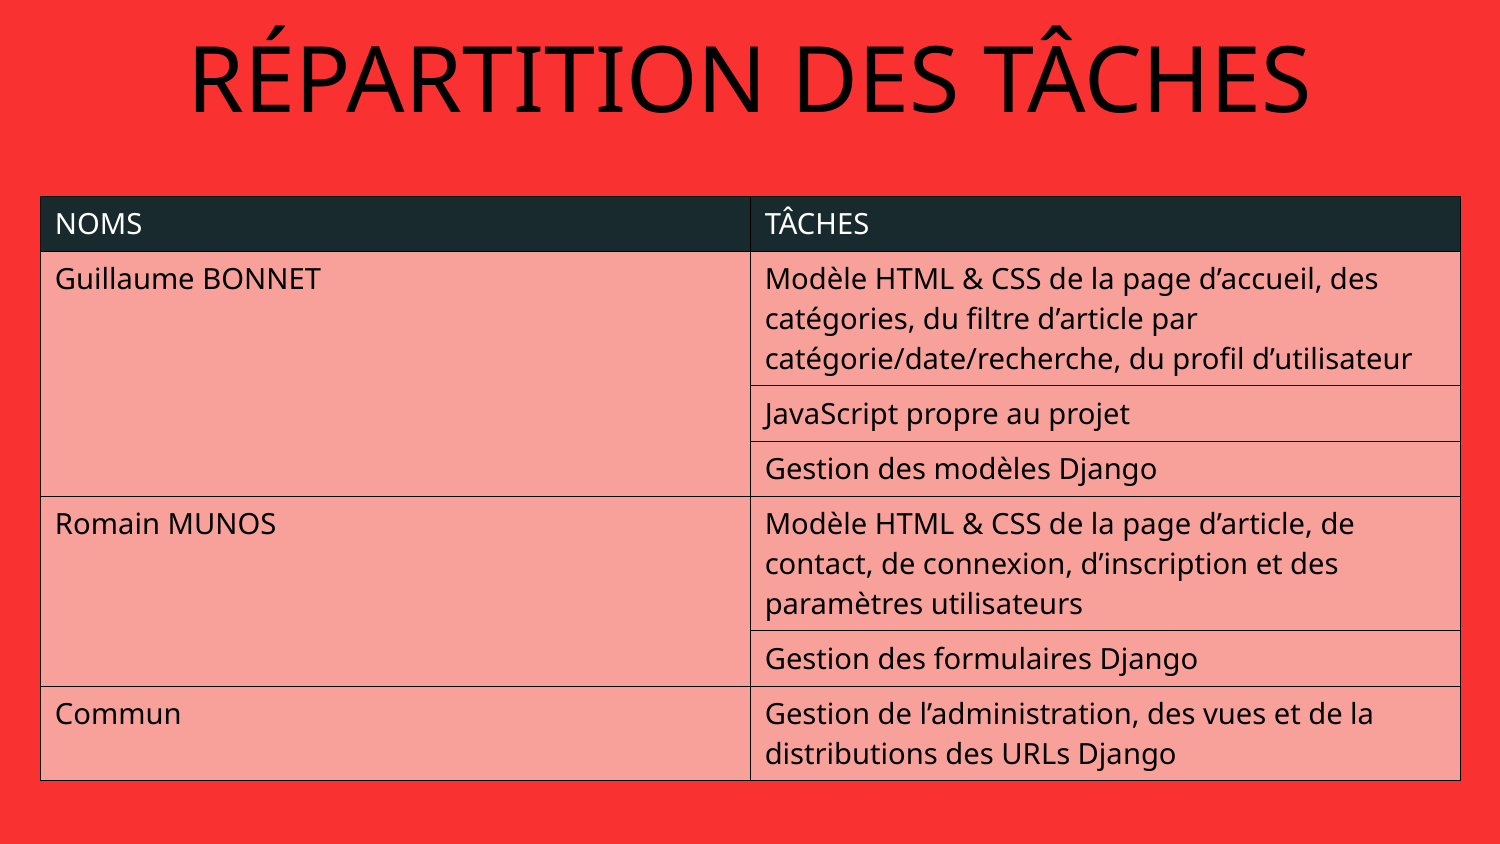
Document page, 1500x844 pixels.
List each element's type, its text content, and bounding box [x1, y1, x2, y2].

table_cell Modèle HTML & CSS de la page d’accueil, des catégories, du filtre d’article par catégorie/date/recherche, du profil d’utilisateur [751, 252, 1460, 385]
table_cell Romain MUNOS [41, 497, 750, 686]
text_box RÉPARTITION DES TÂCHES [0, 0, 1500, 154]
table_cell Commun [41, 687, 750, 780]
table_cell Gestion des modèles Django [751, 442, 1460, 496]
table_cell Gestion de l’administration, des vues et de la distributions des URLs Django [751, 687, 1460, 780]
table_header TÂCHES [751, 197, 1460, 251]
table_cell Guillaume BONNET [41, 252, 750, 496]
table_cell JavaScript propre au projet [751, 386, 1460, 441]
table_cell Gestion des formulaires Django [751, 631, 1460, 686]
table_header NOMS [41, 197, 750, 251]
table_cell Modèle HTML & CSS de la page d’article, de contact, de connexion, d’inscription et des paramètres utilisateurs [751, 497, 1460, 630]
